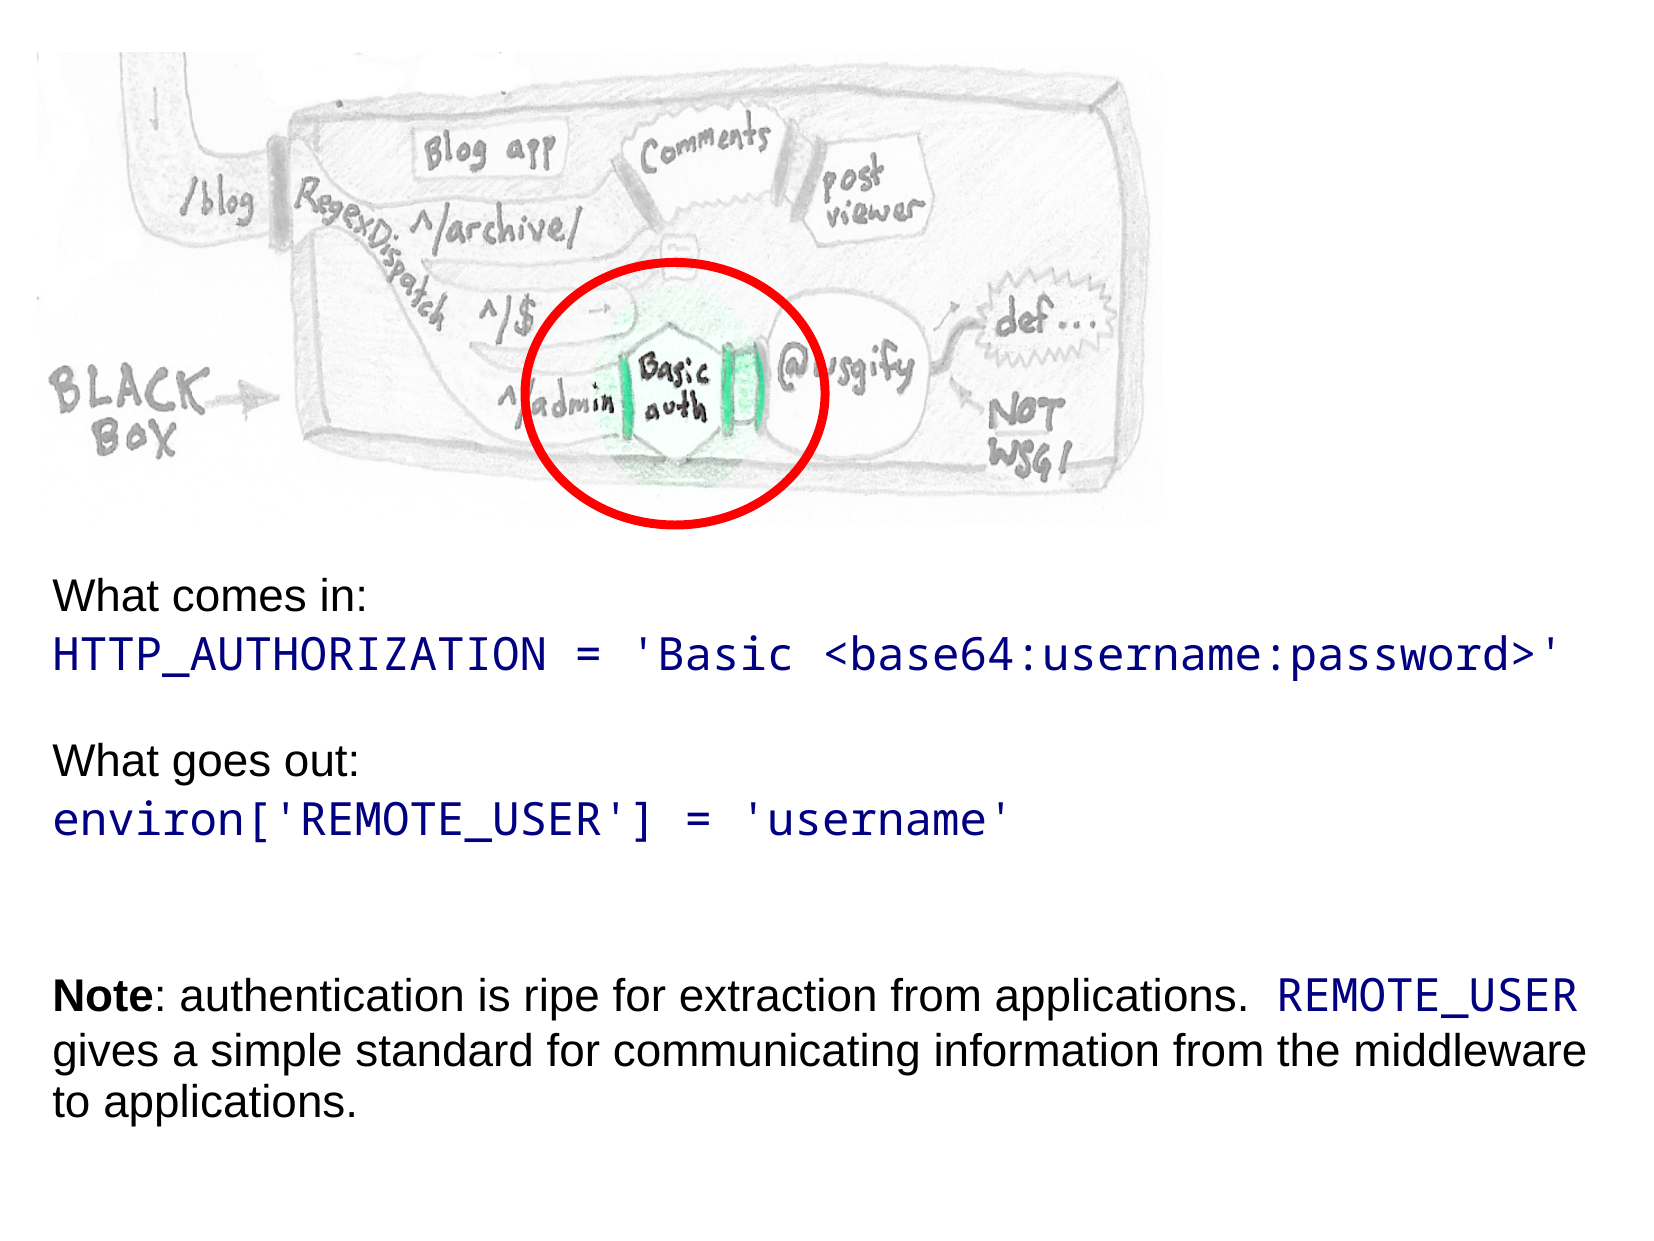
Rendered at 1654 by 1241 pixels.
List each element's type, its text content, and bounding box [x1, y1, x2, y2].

picture [530, 267, 820, 520]
picture [37, 52, 1163, 526]
text_box What comes in: HTTP_AUTHORIZATION = 'Basic <base64:username:password>' What goes out: environ['REMOTE_USER'] = 'username' Note: authentication is ripe for extraction from applications. REMOTE_USER gives a simple standard for communicating information from the middleware to applications. [37, 562, 1613, 1100]
